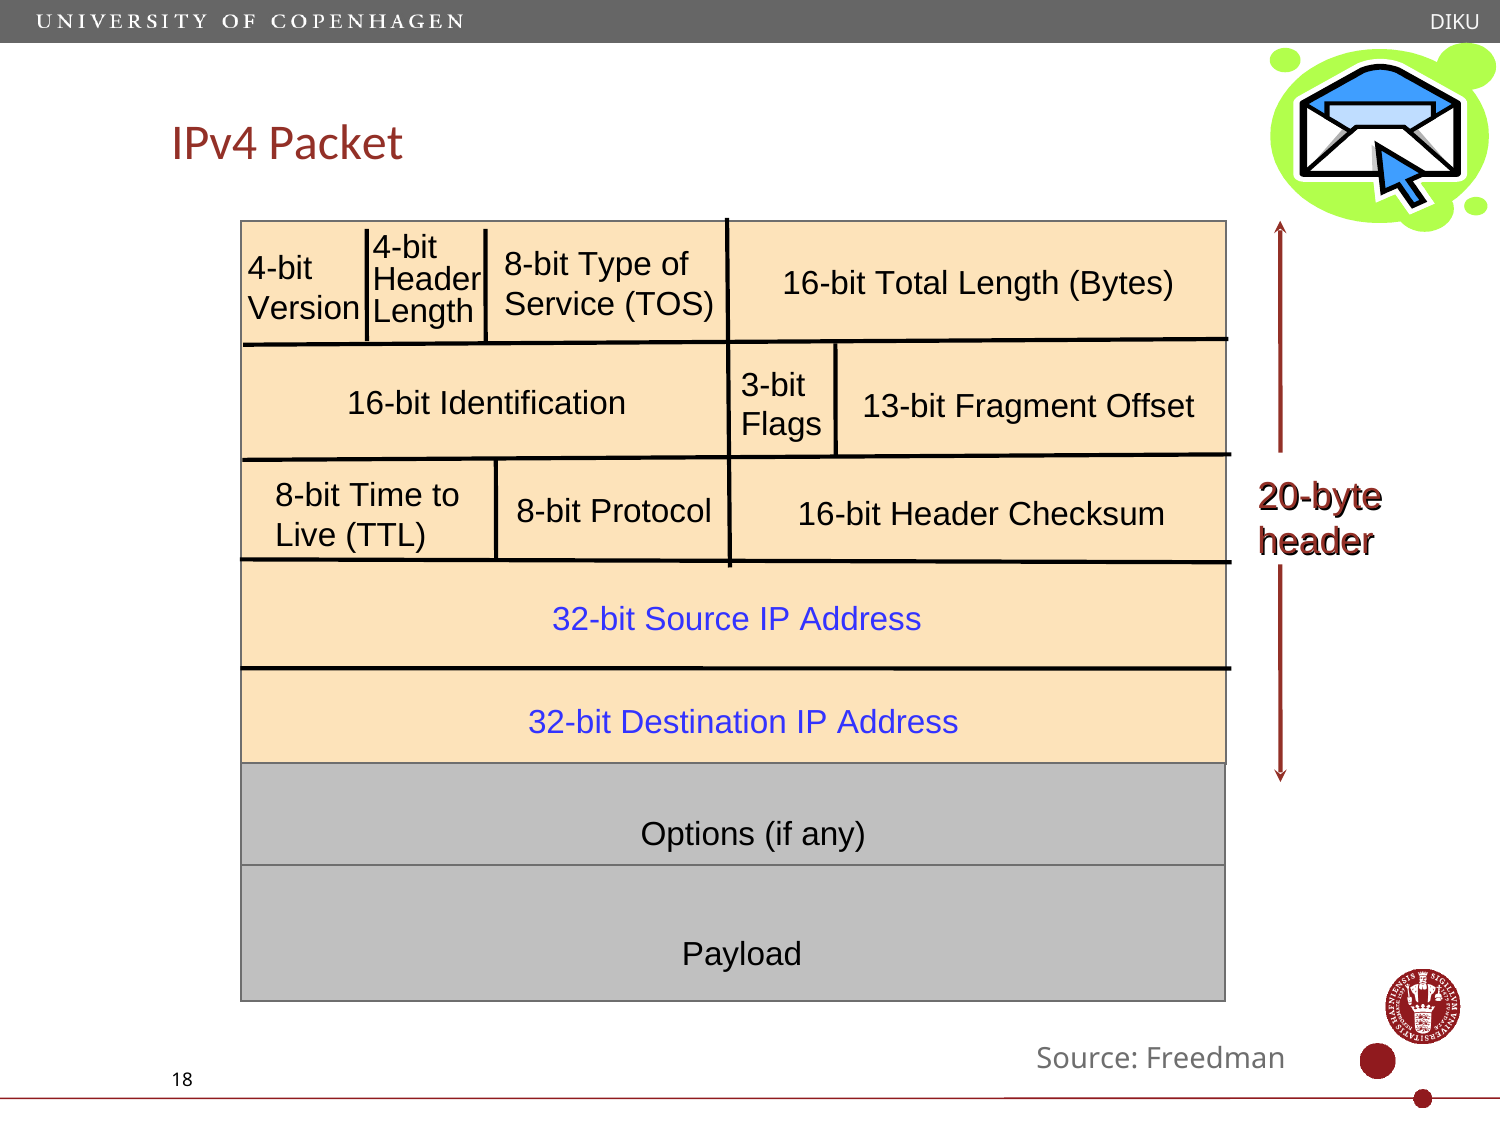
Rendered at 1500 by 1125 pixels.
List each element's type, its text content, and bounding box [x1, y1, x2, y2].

text_box 13-bit Fragment Offset [847, 377, 1211, 432]
text_box [240, 562, 1227, 666]
text_box Payload [666, 925, 818, 980]
text_box 16-bit Header Checksum [782, 484, 1181, 540]
picture [1269, 42, 1497, 232]
text_box [240, 221, 725, 238]
text_box 3-bit Flags [726, 355, 838, 450]
text_box [838, 342, 1227, 454]
text_box 16-bit Total Length (Bytes) [767, 254, 1190, 309]
text_box [240, 334, 726, 558]
text_box DIKU [469, 0, 1495, 43]
text_box [731, 344, 833, 355]
text_box [240, 671, 1227, 1001]
text_box [730, 221, 1227, 339]
text_box <number> [171, 1067, 522, 1092]
text_box IPv4 Packet [171, 75, 1269, 171]
text_box [370, 337, 483, 341]
text_box 8-bit Time to Live (TTL) [260, 465, 485, 561]
text_box 16-bit Identification [332, 374, 642, 429]
text_box [732, 450, 833, 455]
text_box Source: Freedman [1021, 1031, 1341, 1083]
text_box [488, 330, 725, 341]
text_box [732, 457, 1227, 560]
text_box 32-bit Destination IP Address [513, 692, 975, 748]
text_box 32-bit Source IP Address [537, 590, 938, 645]
picture [0, 910, 1500, 1122]
text_box 8-bit Protocol [501, 481, 728, 537]
text_box 4-bit Version [232, 238, 357, 334]
text_box [498, 460, 727, 558]
text_box 4-bit Header Length [357, 226, 497, 337]
text_box 20-byte header [1242, 463, 1397, 569]
text_box 8-bit Type of Service (TOS) [489, 235, 730, 330]
text_box Options (if any) [625, 804, 882, 859]
